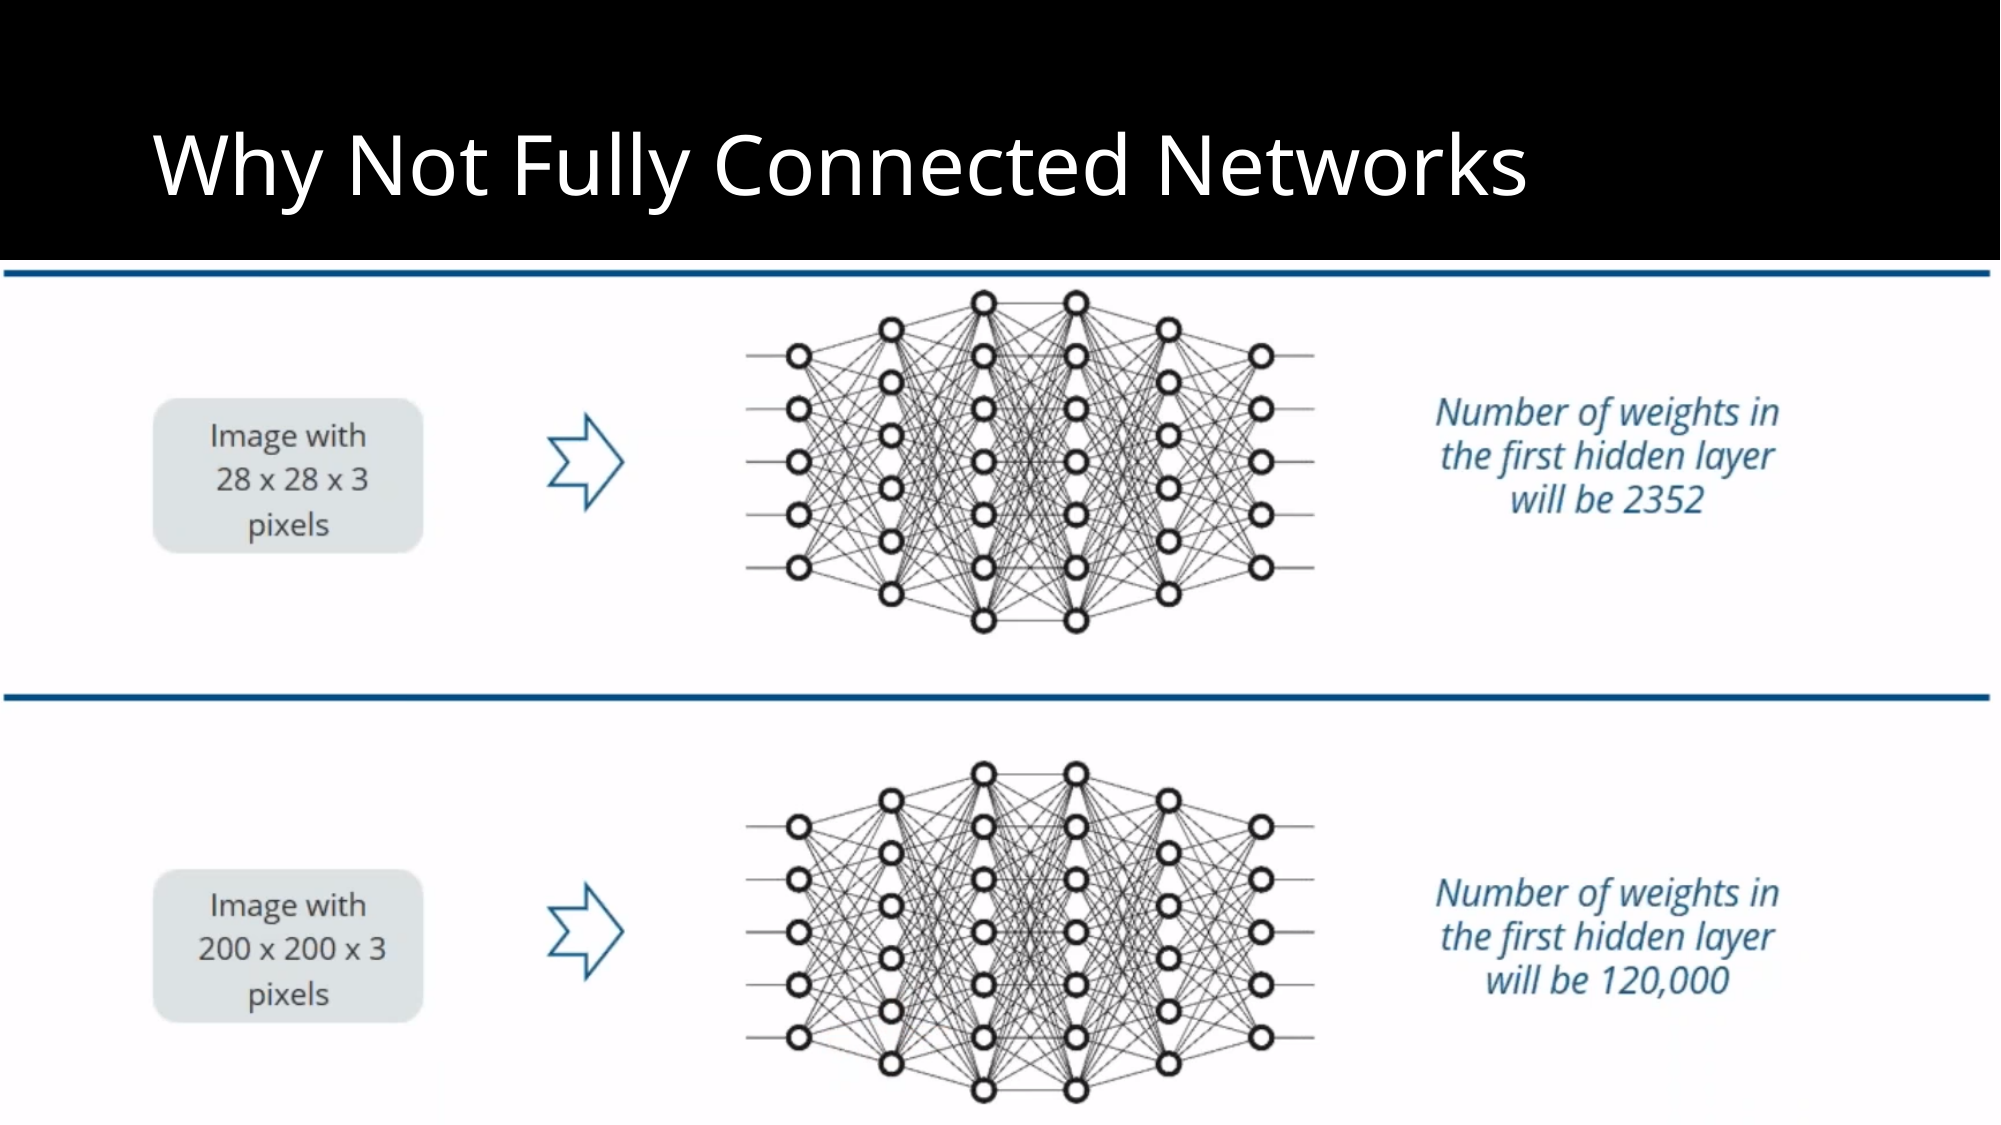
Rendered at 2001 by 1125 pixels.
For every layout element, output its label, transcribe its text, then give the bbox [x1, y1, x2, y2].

title Why Not Fully Connected Networks [137, 59, 1863, 278]
picture [0, 260, 2000, 1125]
